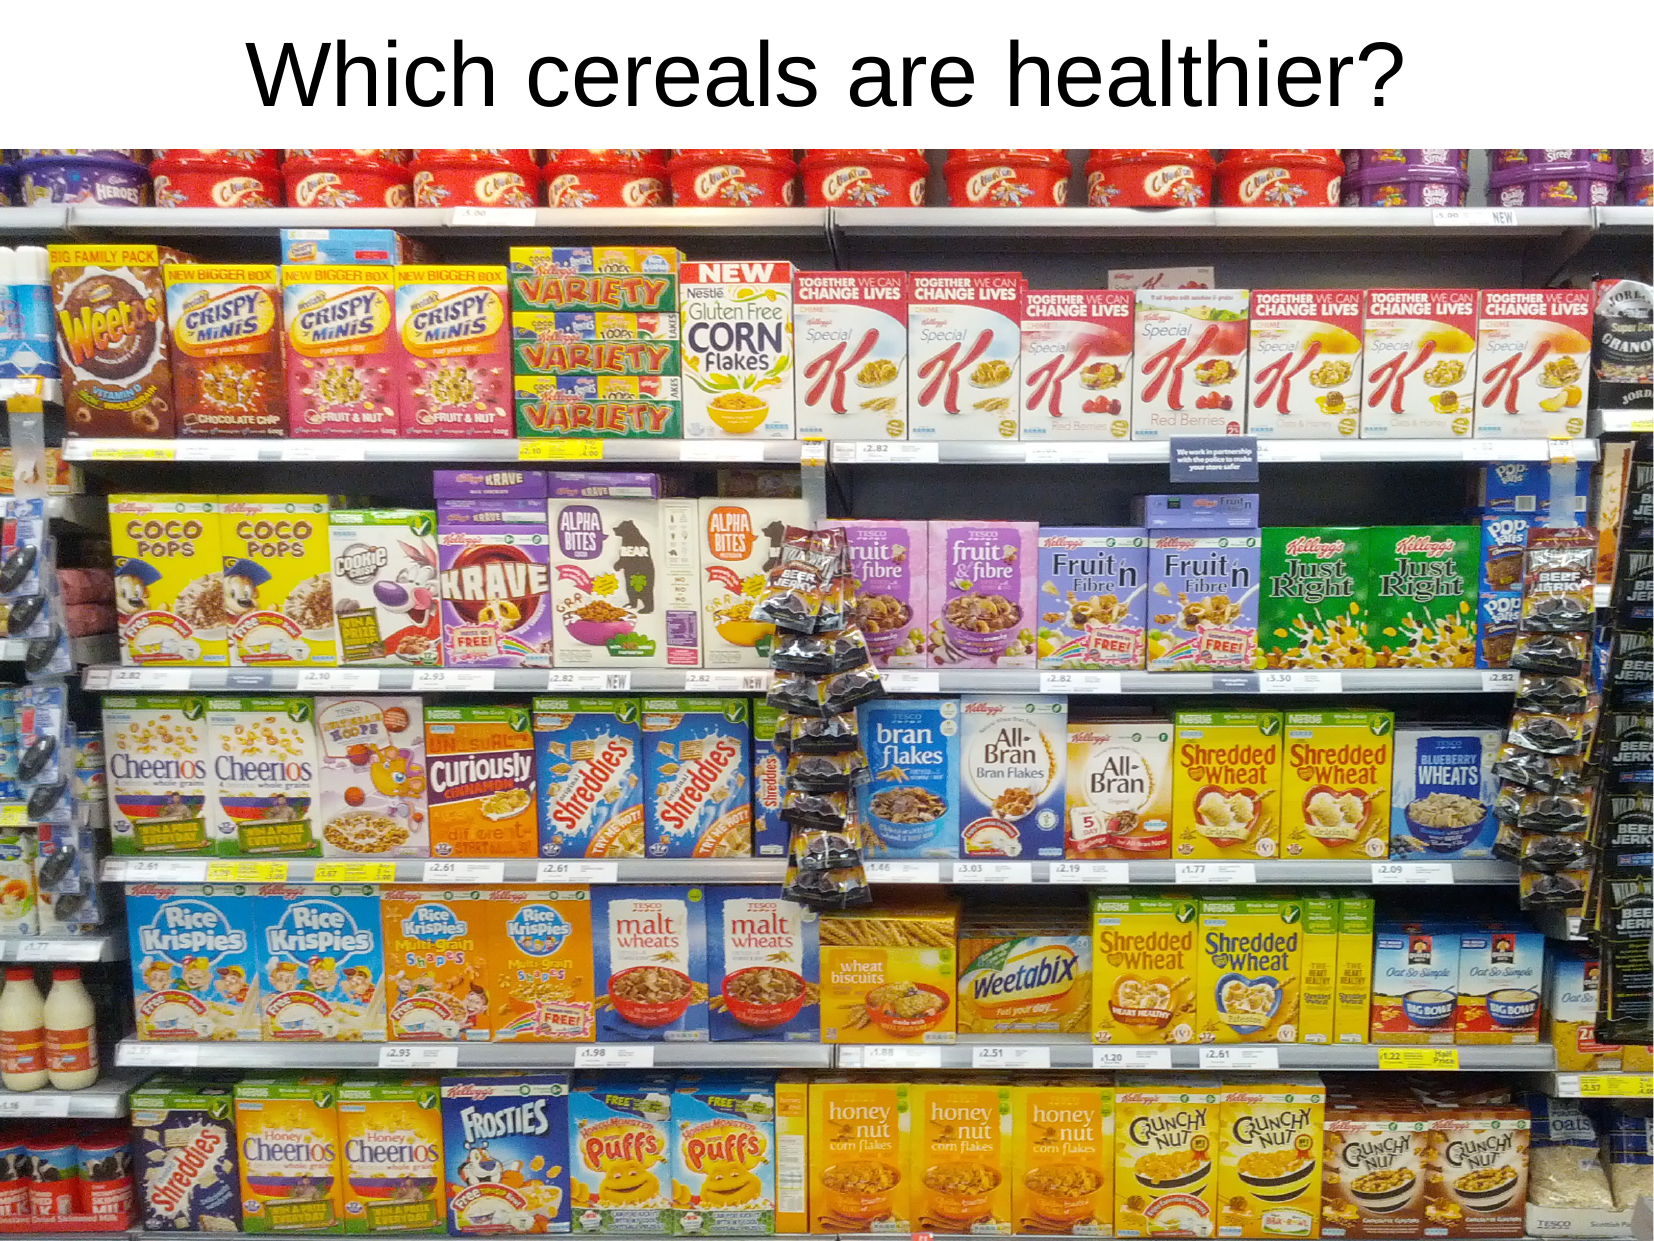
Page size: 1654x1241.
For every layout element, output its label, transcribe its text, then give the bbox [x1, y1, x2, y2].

picture [0, 149, 1654, 1241]
title Which cereals are healthier? [82, 0, 1571, 149]
